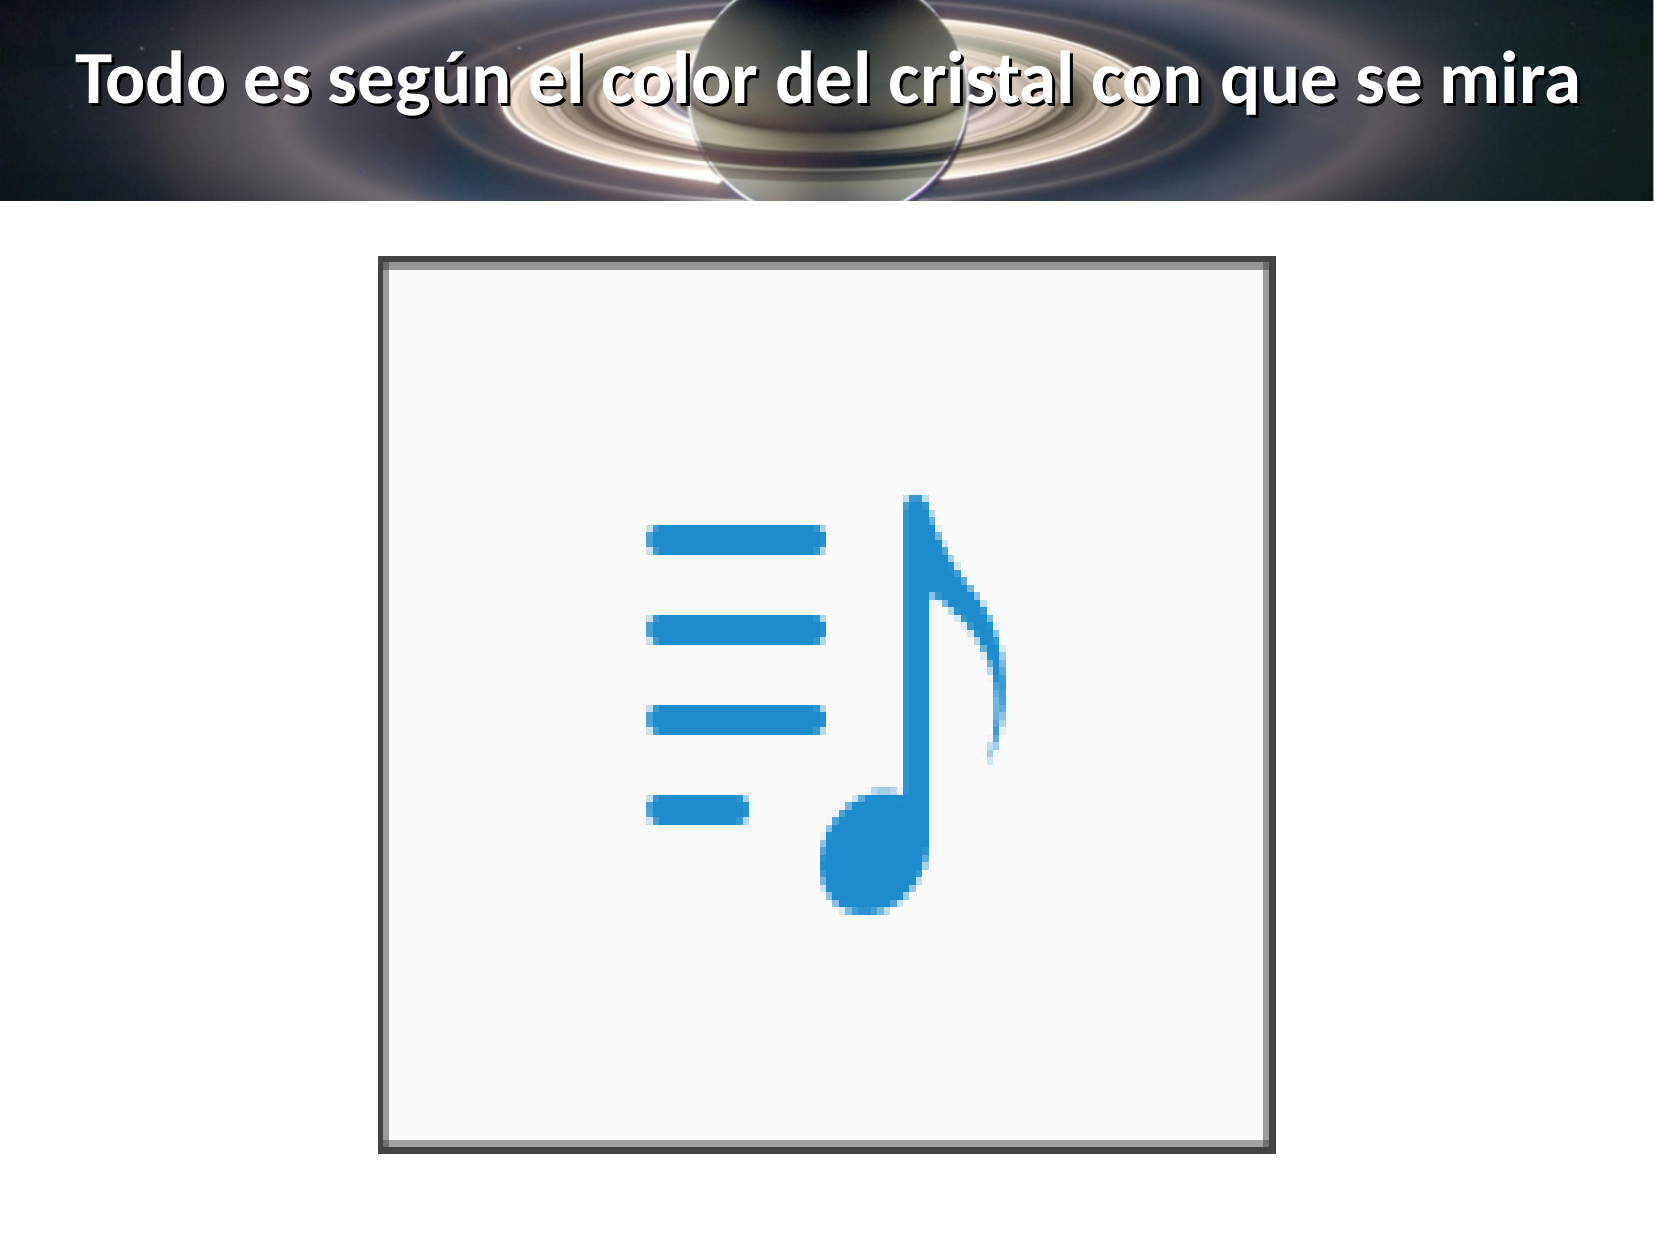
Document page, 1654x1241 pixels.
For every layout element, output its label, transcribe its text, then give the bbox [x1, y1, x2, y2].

title Todo es según el color del cristal con que se mira [75, 19, 1636, 151]
picture [0, 0, 1654, 201]
text_box [376, 255, 1277, 1156]
